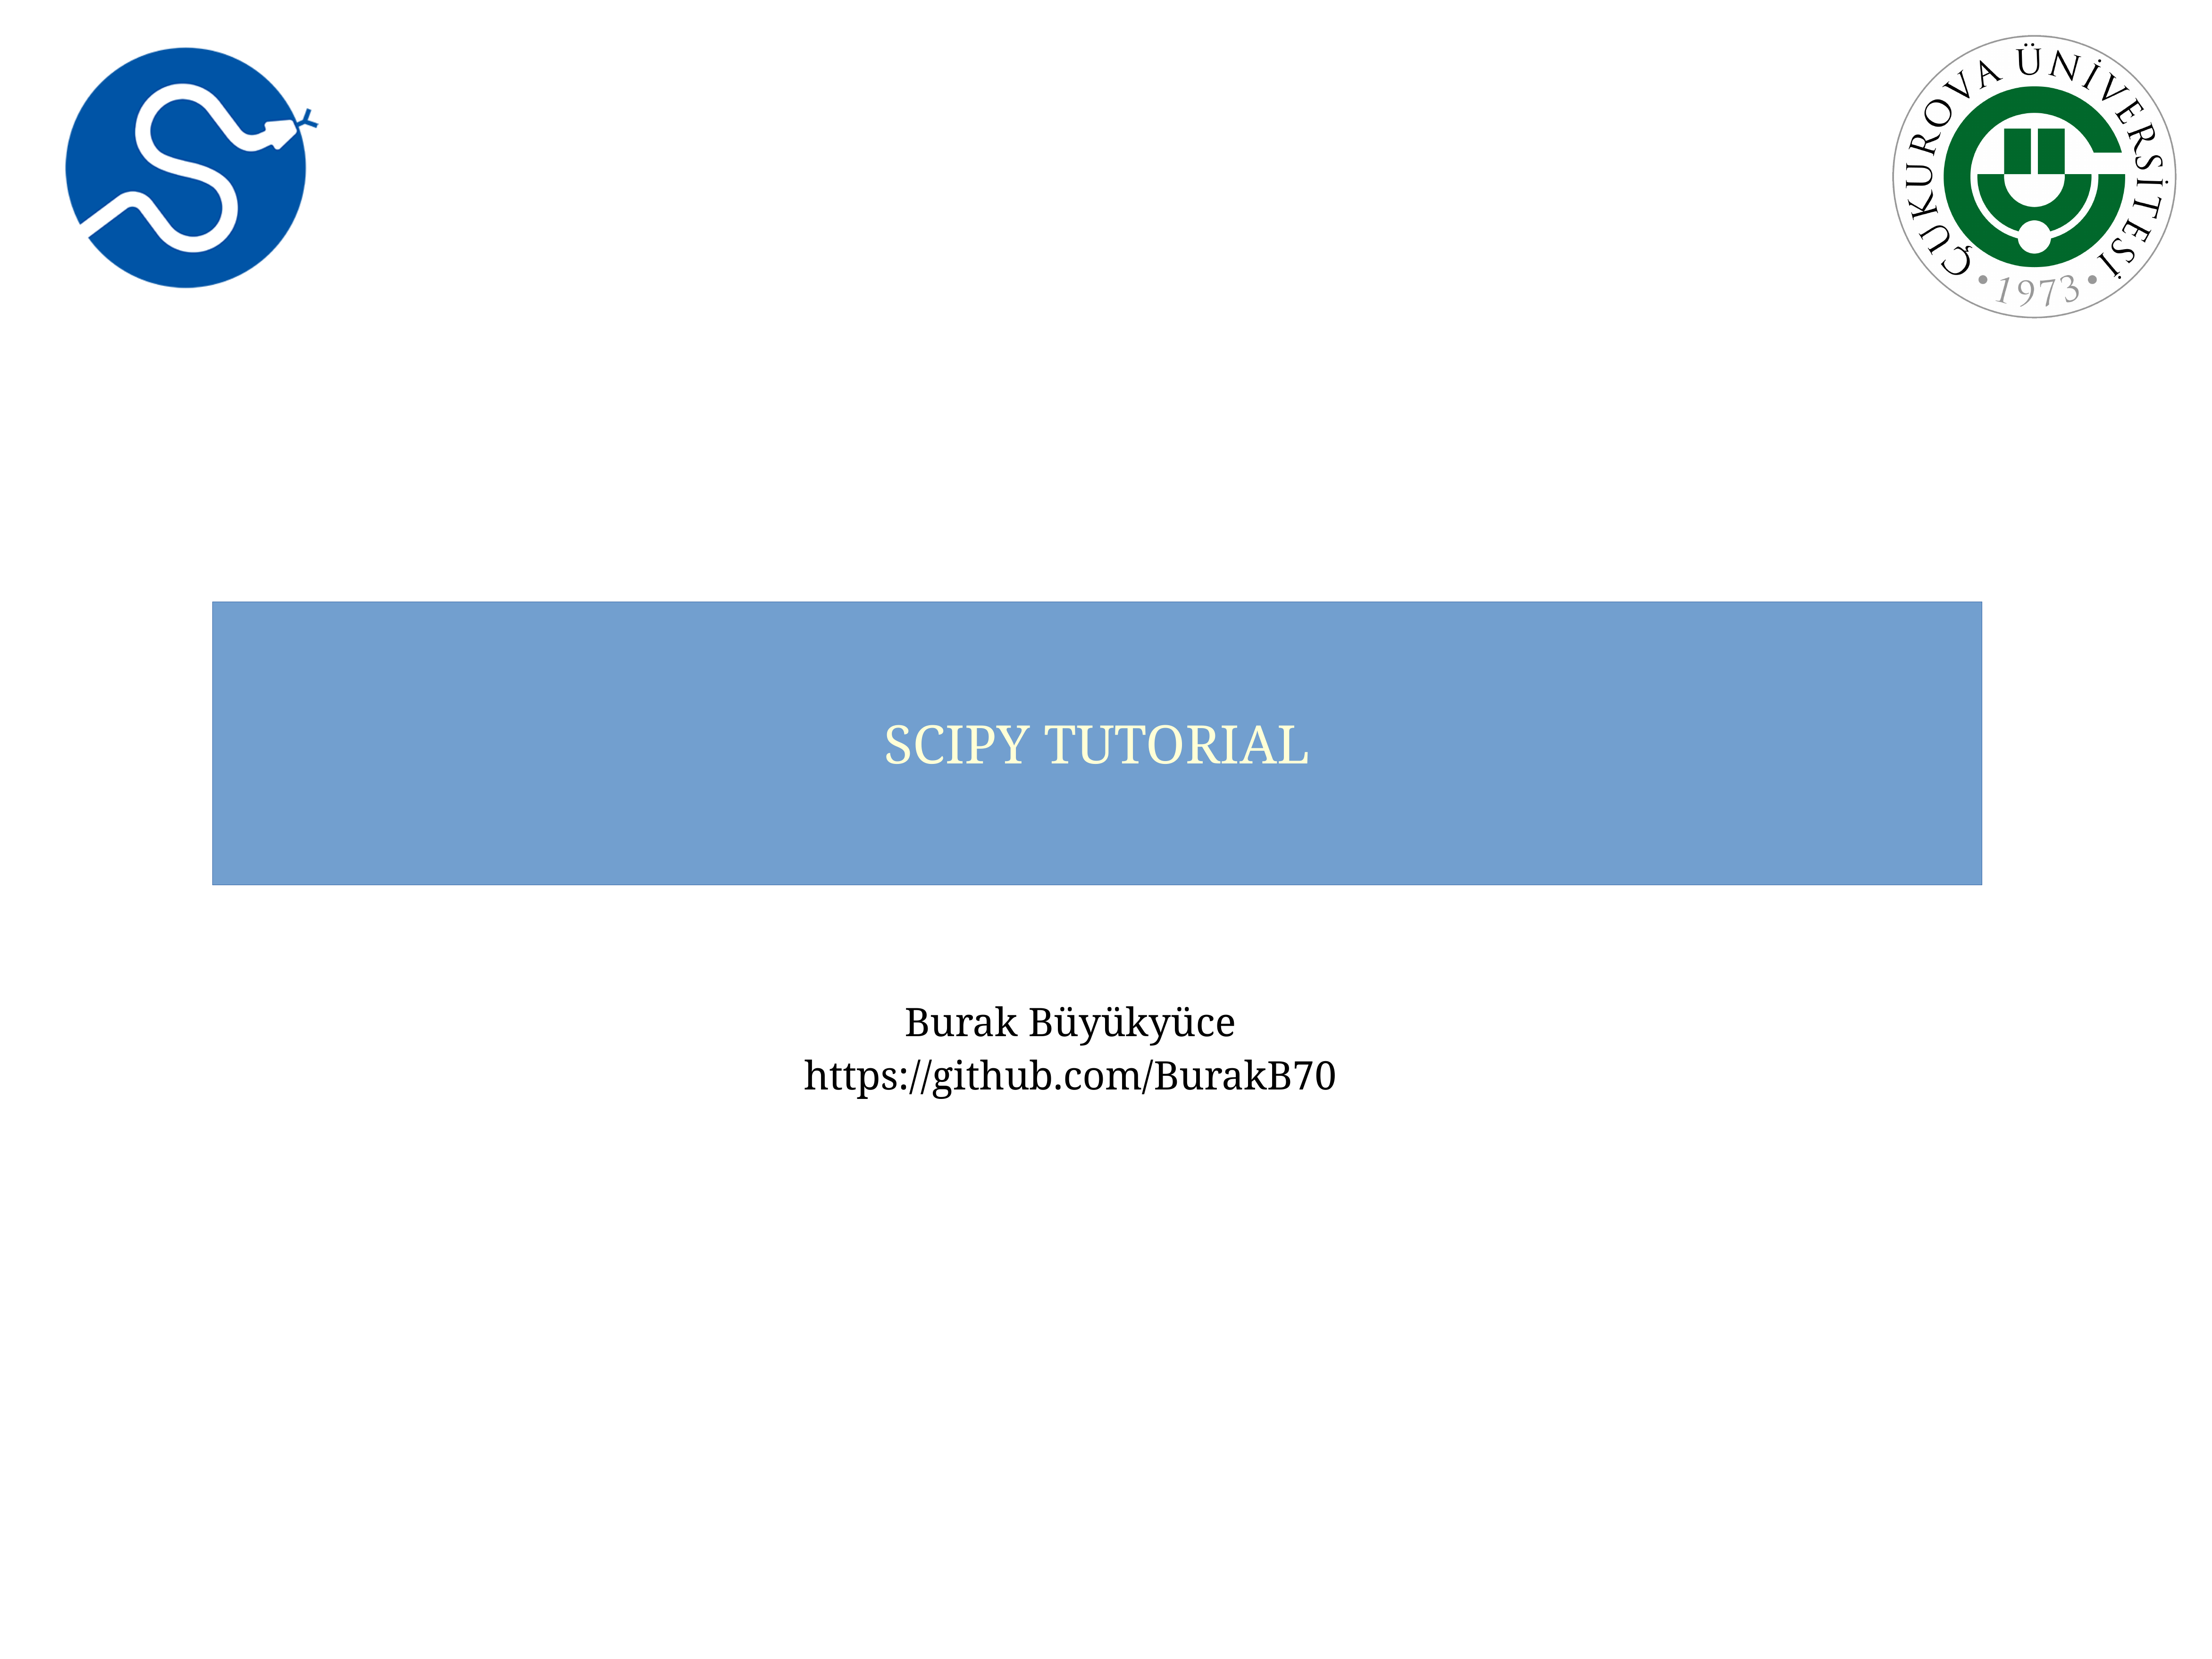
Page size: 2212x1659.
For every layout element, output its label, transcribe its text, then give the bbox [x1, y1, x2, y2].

picture [1892, 35, 2177, 319]
text_box Burak Büyükyüce https://github.com/BurakB70 [637, 991, 1504, 1105]
text_box SCIPY TUTORIAL [212, 602, 1982, 885]
picture [53, 35, 319, 301]
